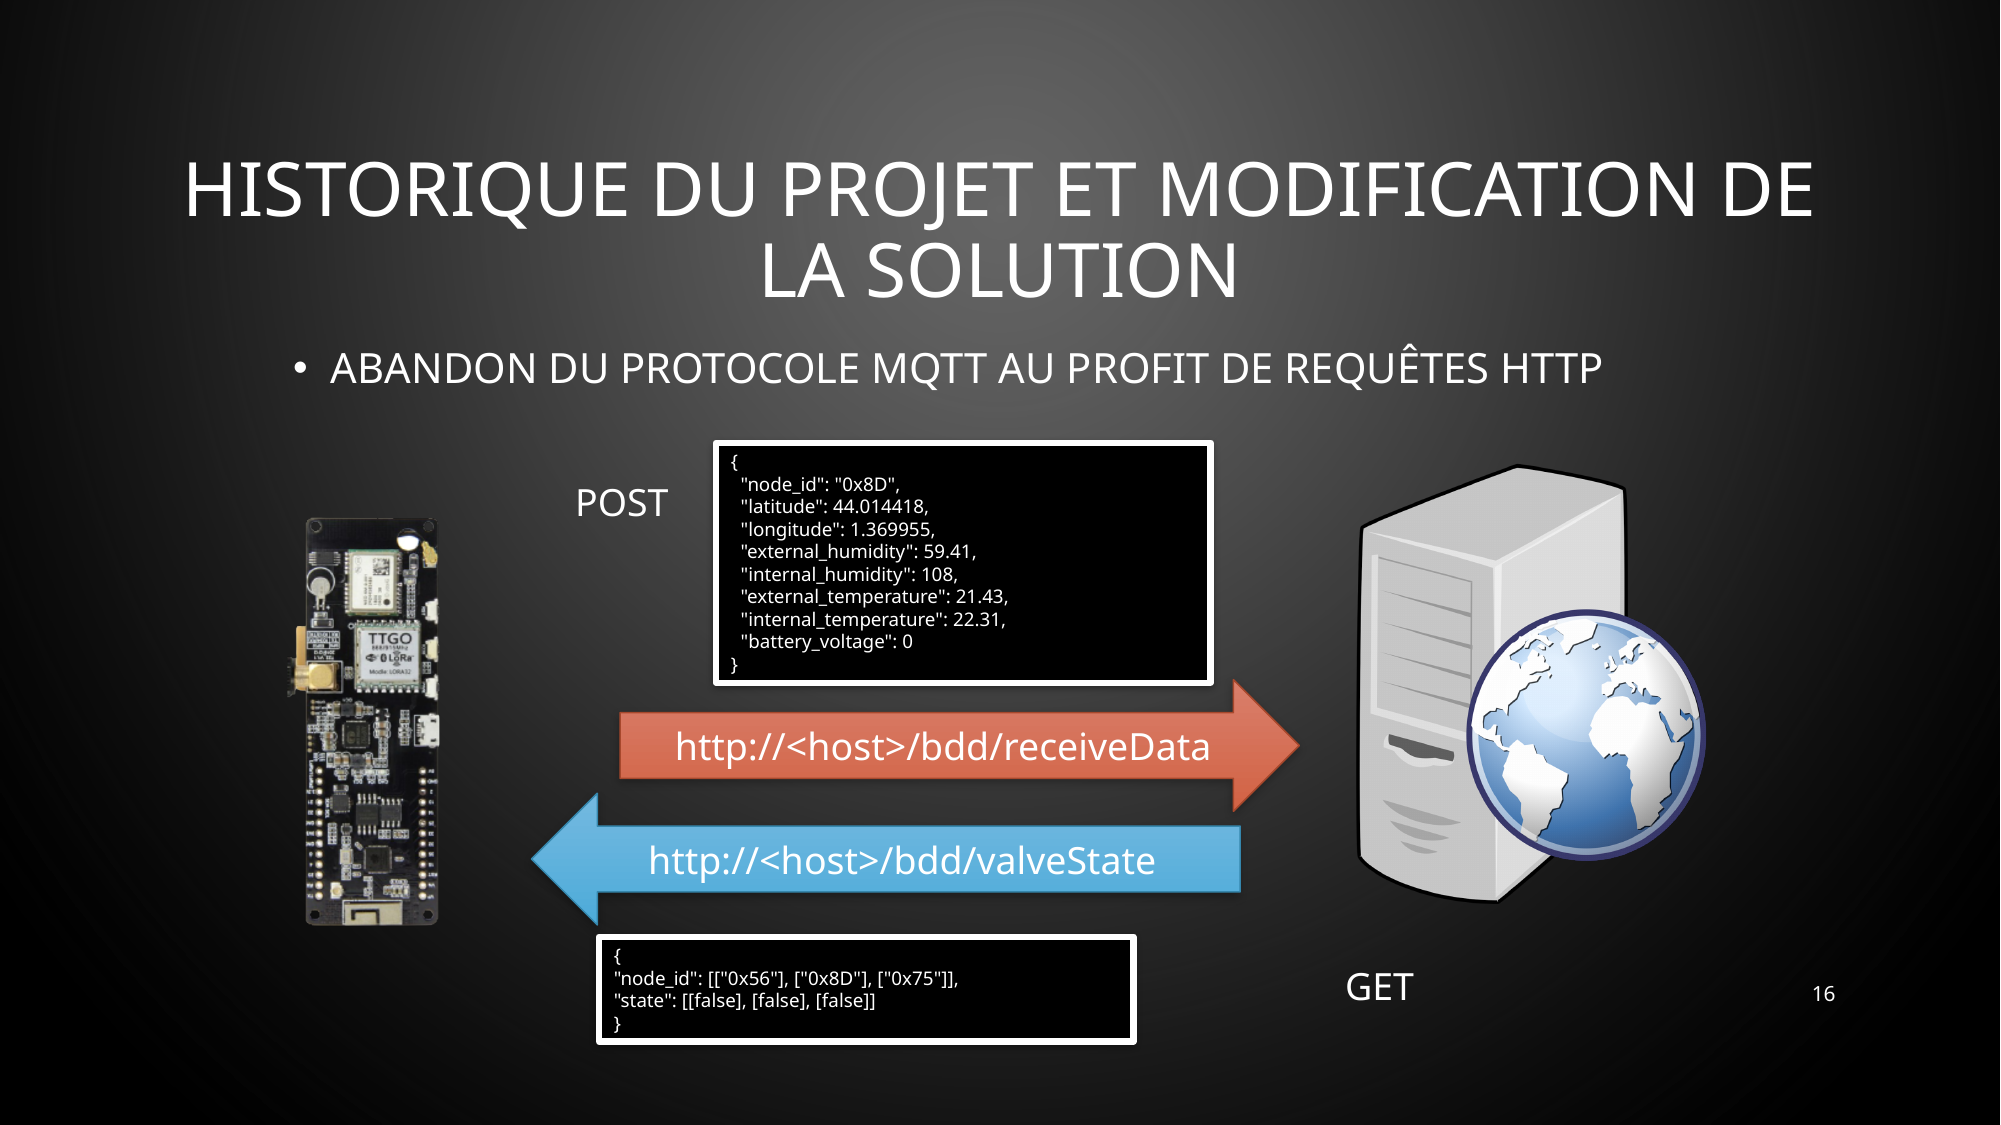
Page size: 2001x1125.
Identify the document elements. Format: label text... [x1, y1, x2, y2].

text_box GET [1330, 955, 1429, 1016]
text_box { "node_id": [["0x56"], ["0x8D"], ["0x75"]], "state": [[false], [false], [false]] } [598, 936, 1134, 1042]
text_box http://<host>/bdd/valveState [531, 793, 1241, 925]
text_box POST [560, 471, 684, 532]
text_box { "node_id": "0x8D", "latitude": 44.014418, "longitude": 1.369955, "external_humidity": 59.41, "internal_humidity": 108, "external_temperature": 21.43, "internal_temperature": 22.31, "battery_voltage": 0 } [715, 442, 1211, 683]
title Historique du projet et modification de la solution [149, 101, 1850, 364]
picture [0, 0, 2000, 1125]
list Abandon du protocole MQTT au profit de requêtes HTTP [278, 324, 1713, 886]
text_box http://<host>/bdd/receiveData [620, 679, 1300, 812]
